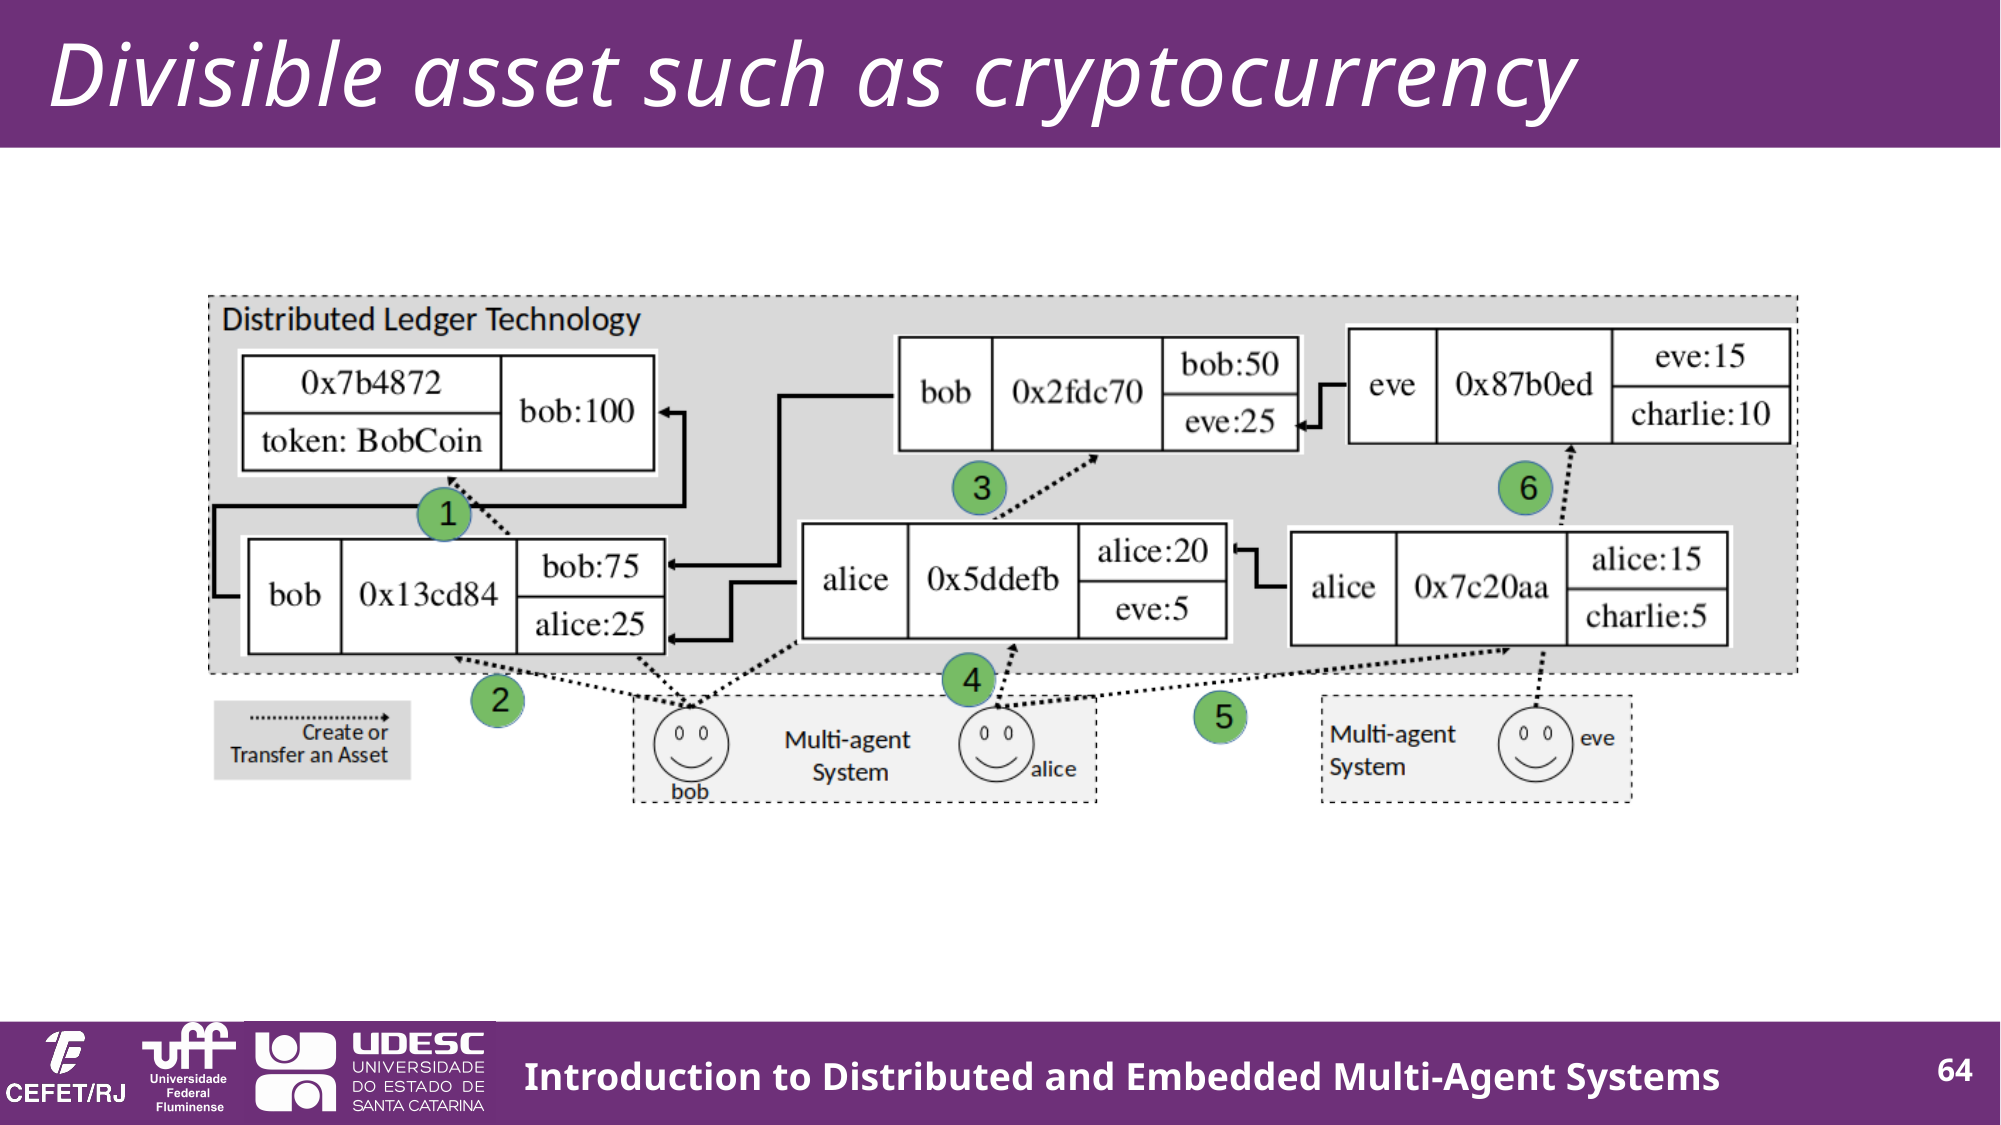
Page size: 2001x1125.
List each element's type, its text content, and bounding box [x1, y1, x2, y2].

picture [141, 1021, 237, 1117]
picture [208, 291, 1800, 819]
picture [244, 1021, 496, 1123]
title Divisible asset such as cryptocurrency [32, 23, 2000, 237]
picture [6, 1009, 125, 1125]
